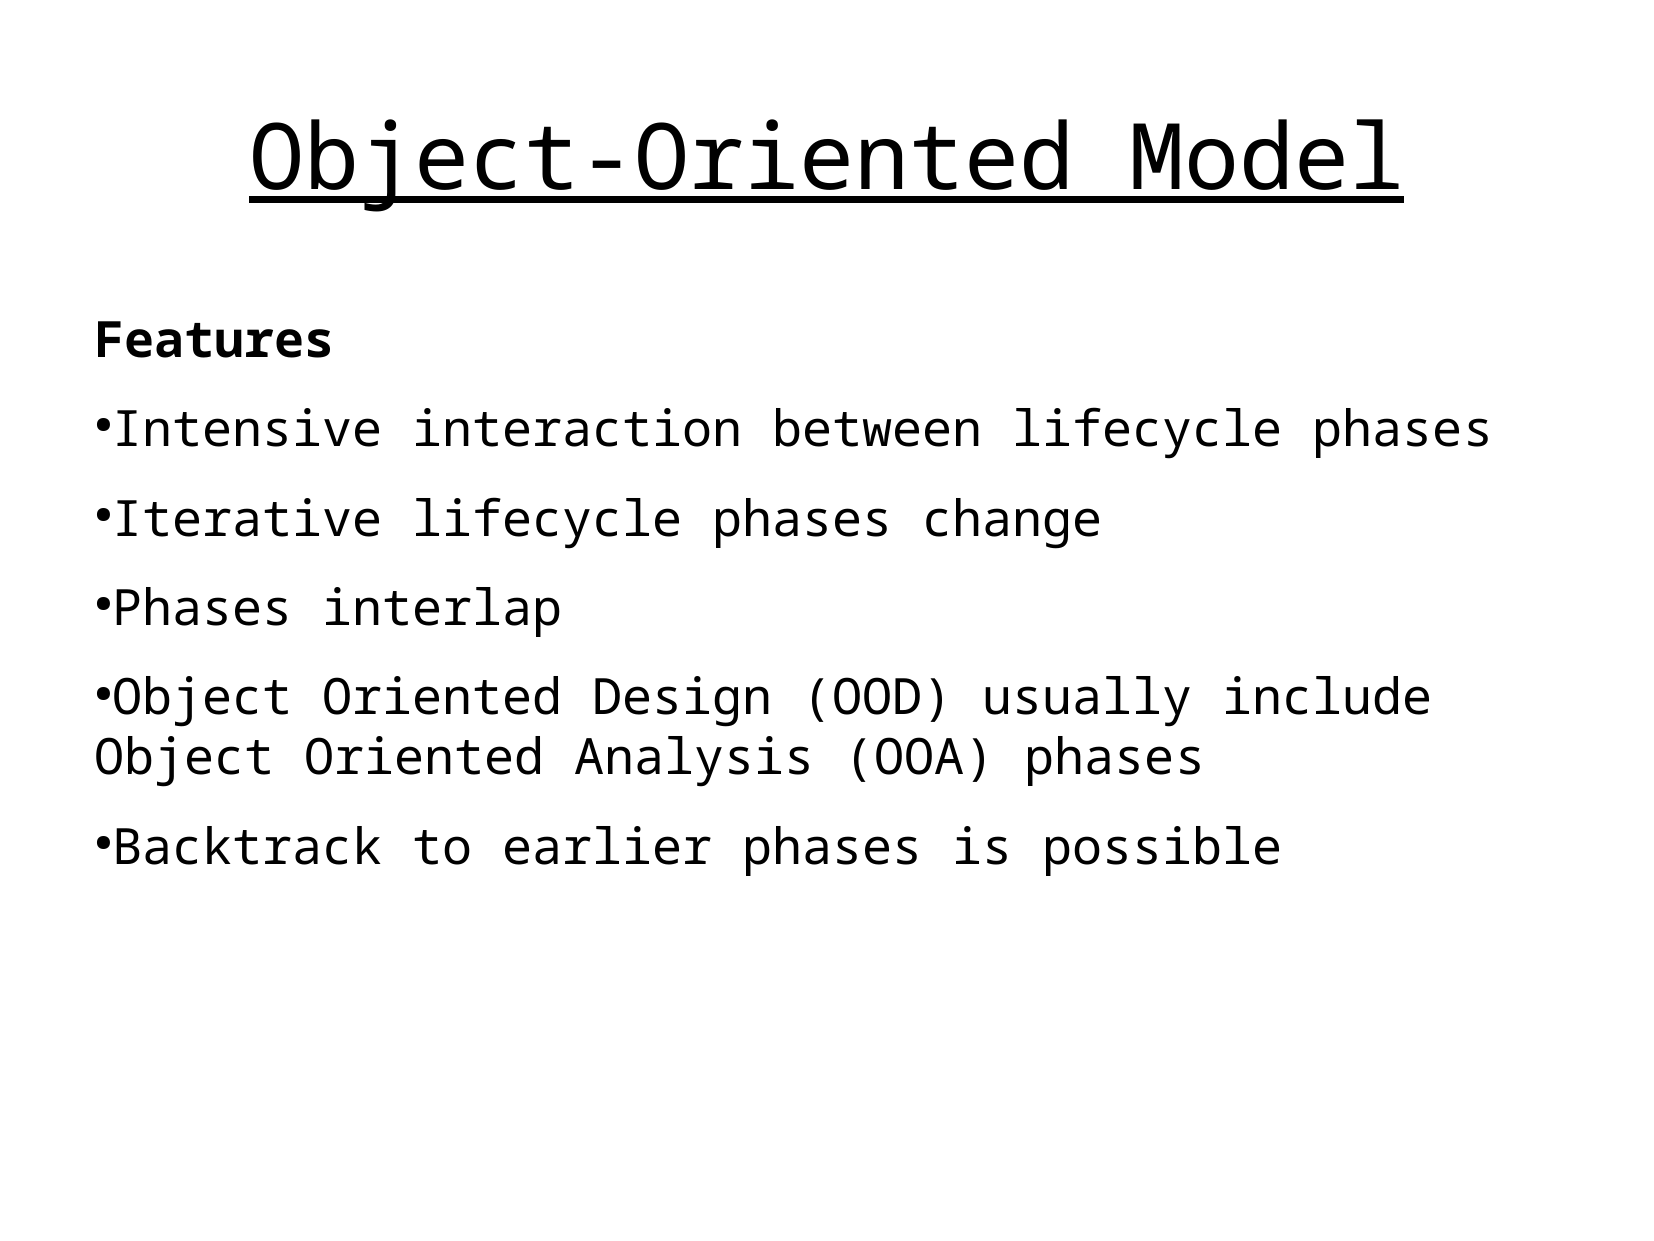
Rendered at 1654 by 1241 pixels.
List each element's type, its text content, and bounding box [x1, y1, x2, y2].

title Object-Oriented Model [82, 49, 1571, 257]
list Features Intensive interaction between lifecycle phases Iterative lifecycle phases change Phases interlap Object Oriented Design (OOD) usually include Object Oriented Analysis (OOA) phases Backtrack to earlier phases is possible [94, 307, 1583, 1087]
